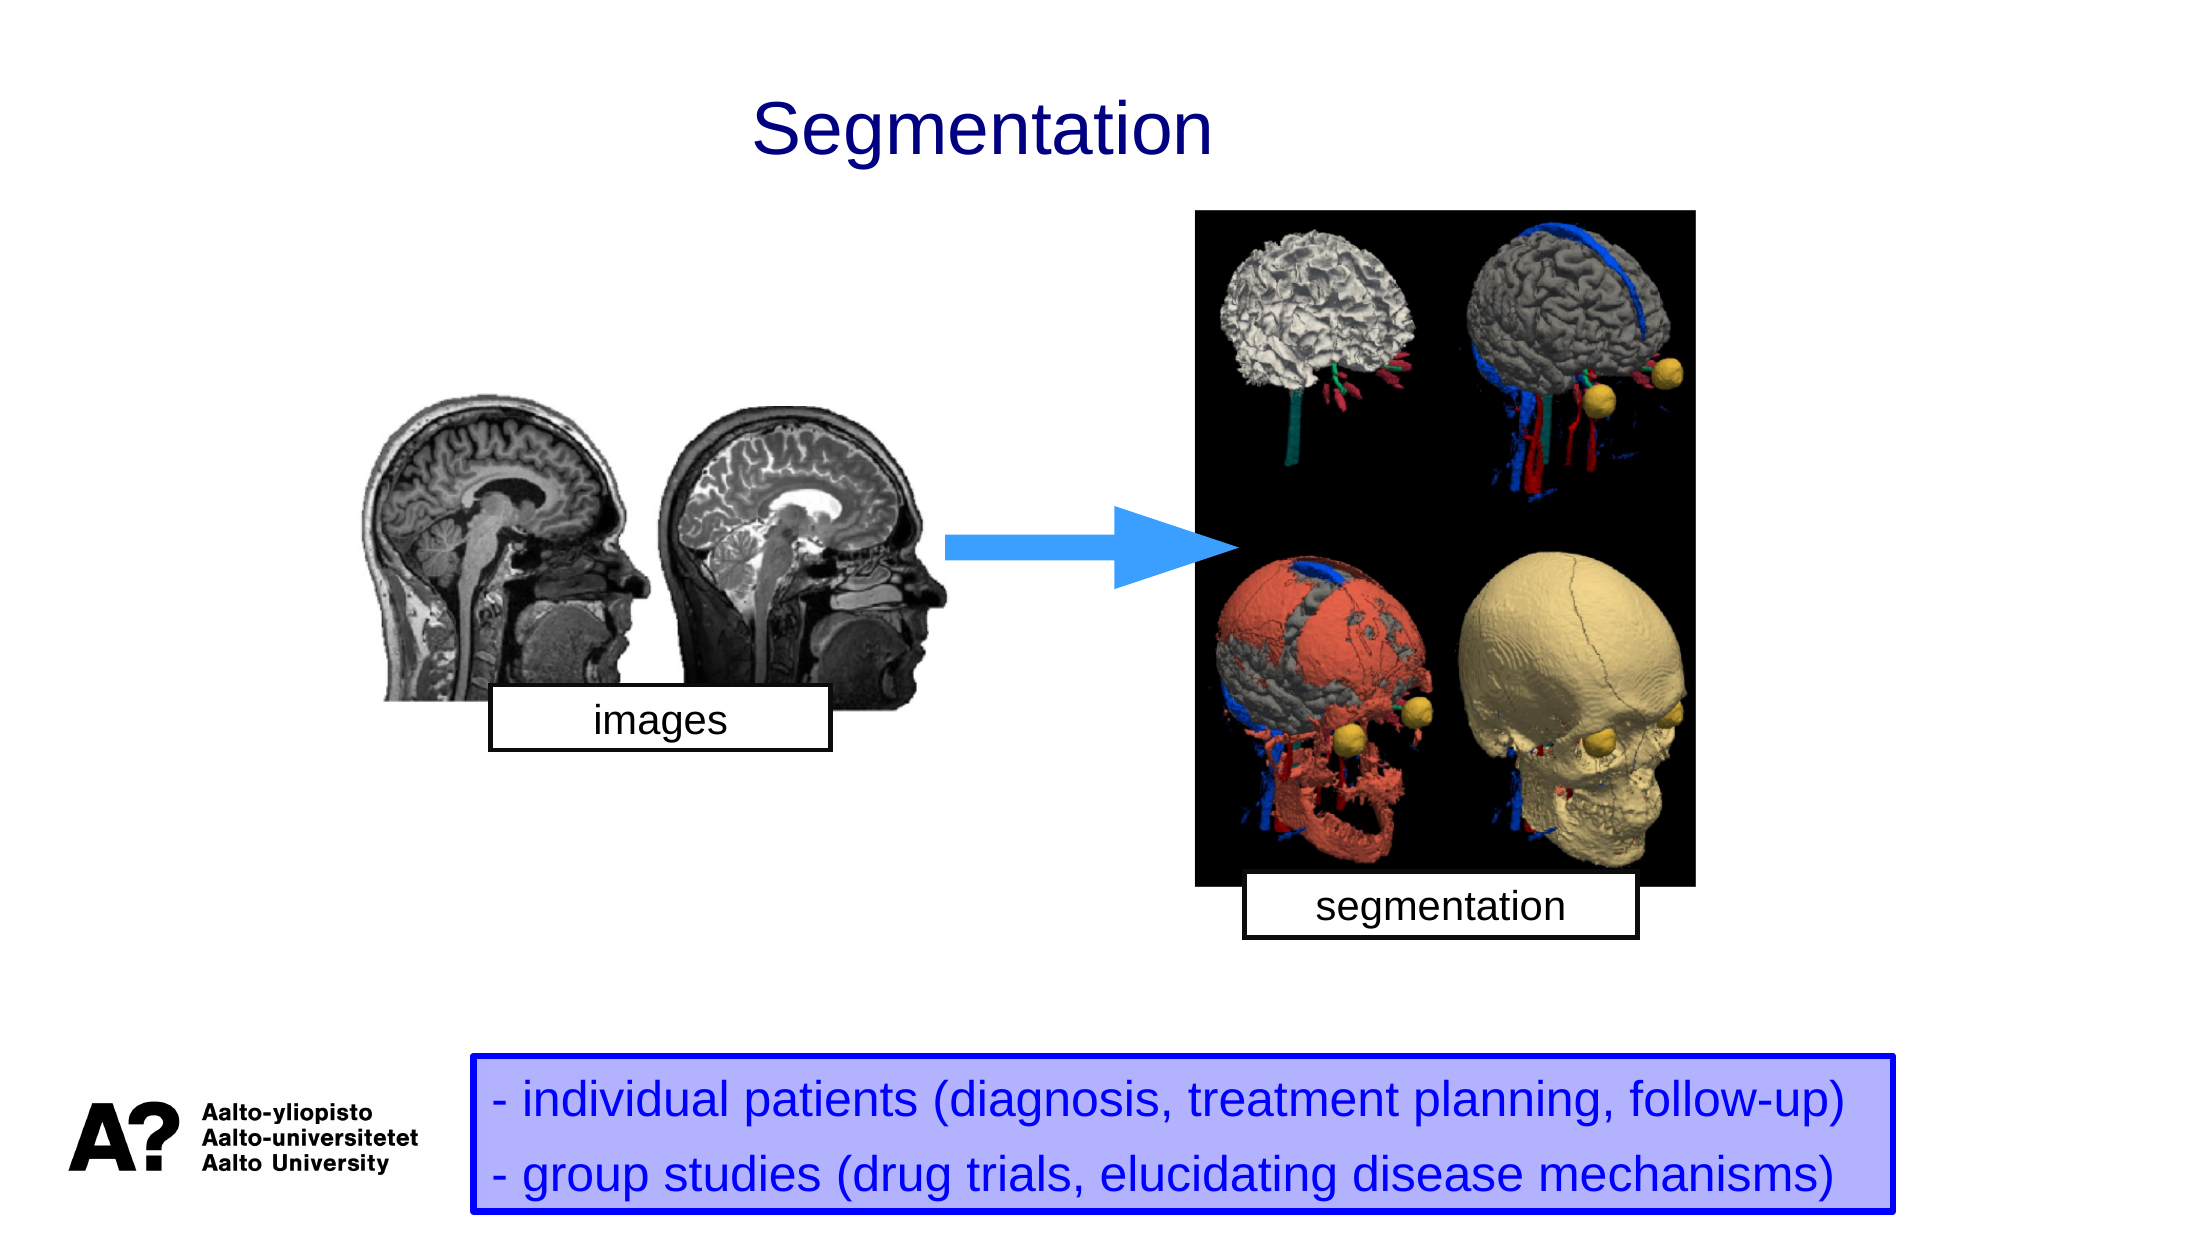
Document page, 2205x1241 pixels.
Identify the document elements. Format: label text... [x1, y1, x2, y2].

picture [1189, 207, 1699, 890]
text_box images [490, 685, 831, 751]
picture [0, 1035, 488, 1239]
title Segmentation [327, 65, 1640, 179]
text_box segmentation [1244, 871, 1638, 938]
text_box - individual patients (diagnosis, treatment planning, follow-up) - group studies (drug trials, elucidating disease mechanisms) [473, 1055, 1893, 1212]
text_box [945, 505, 1240, 590]
picture [310, 374, 993, 719]
